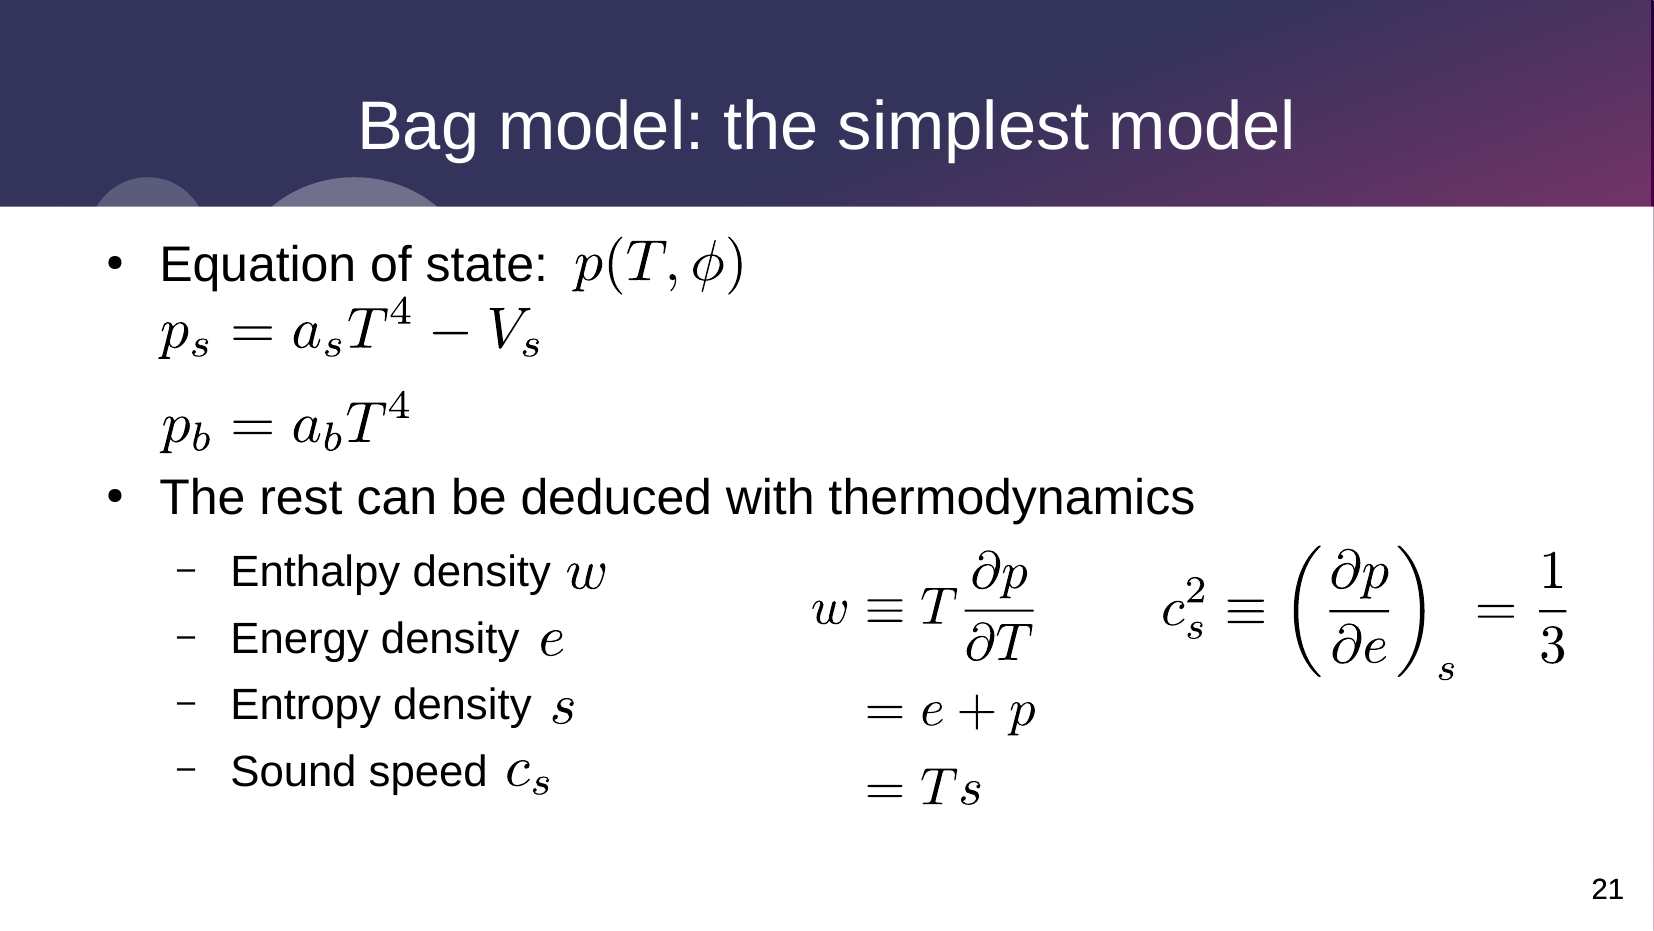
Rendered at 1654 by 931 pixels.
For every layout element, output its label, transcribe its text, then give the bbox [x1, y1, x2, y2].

picture [810, 550, 1035, 805]
title Bag model: the simplest model [88, 44, 1565, 207]
picture [549, 697, 574, 725]
list Equation of state: The rest can be deduced with thermodynamics Enthalpy density Energy density Entropy density Sound speed [88, 236, 1565, 827]
picture [565, 563, 606, 590]
picture [1160, 545, 1567, 681]
picture [504, 760, 550, 795]
picture [158, 296, 539, 454]
picture [538, 630, 564, 657]
picture [569, 234, 744, 297]
